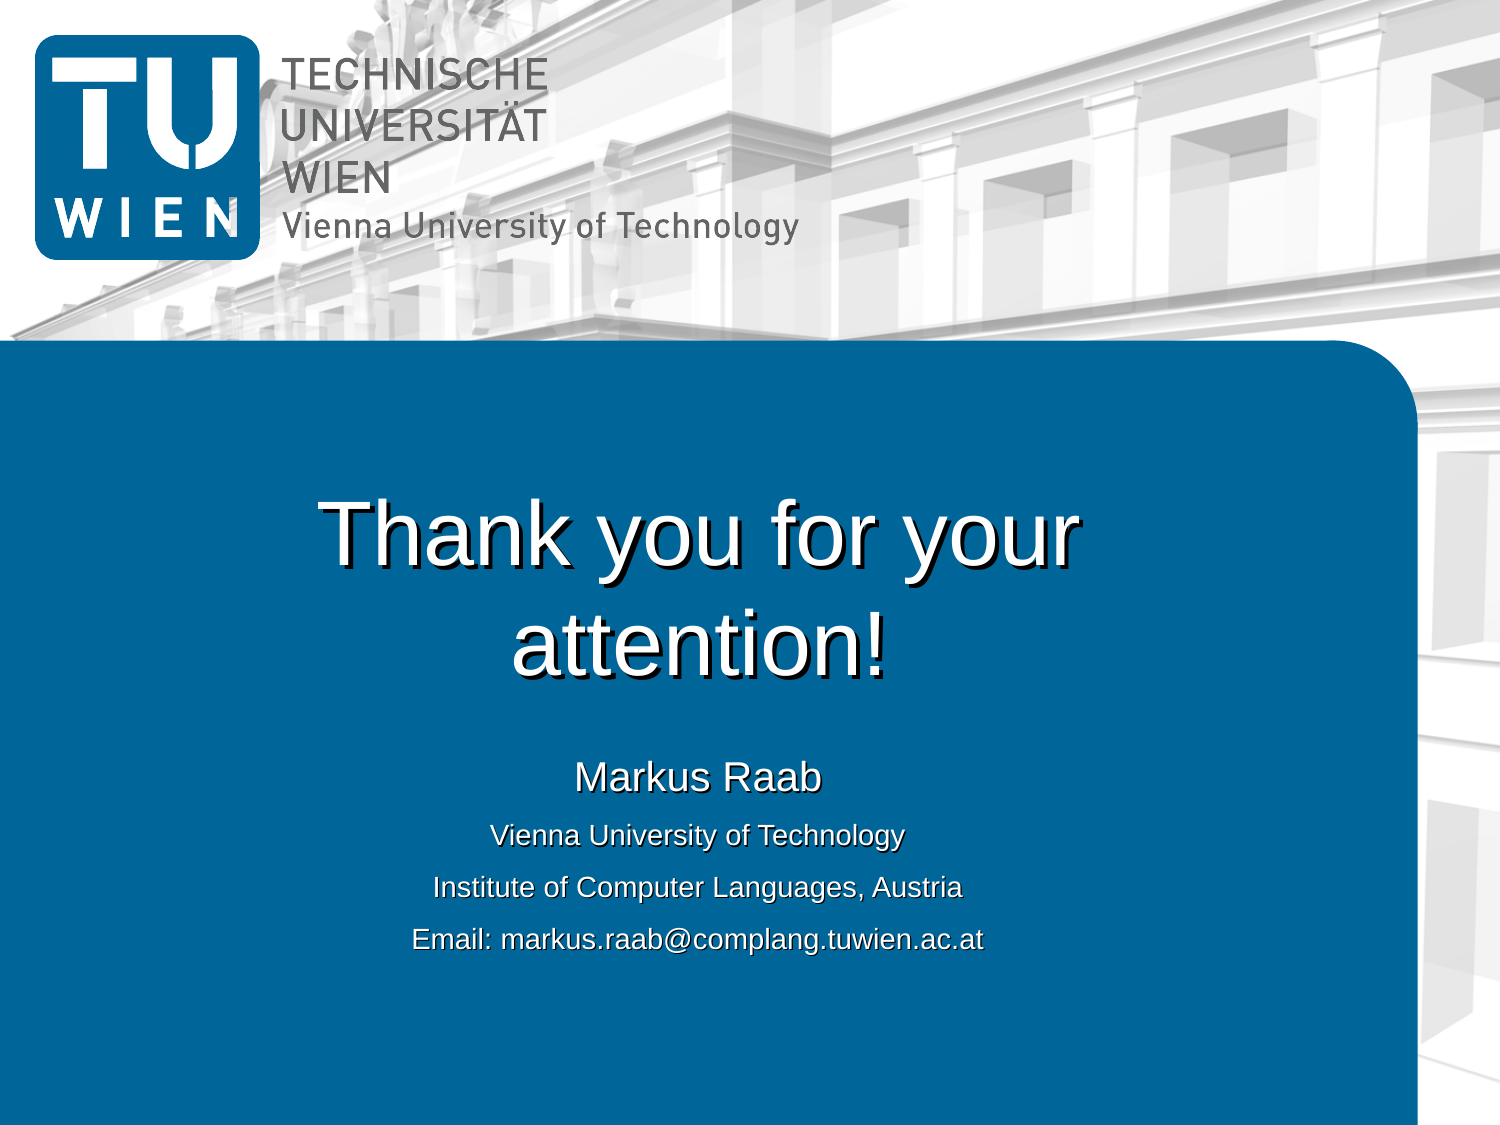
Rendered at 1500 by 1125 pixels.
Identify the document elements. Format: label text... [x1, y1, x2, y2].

subtitle Markus Raab Vienna University of Technology Institute of Computer Languages, Austria Email: markus.raab@complang.tuwien.ac.at [411, 750, 1028, 955]
picture [0, 0, 1500, 1125]
title Thank you for your attention! [316, 473, 1099, 759]
